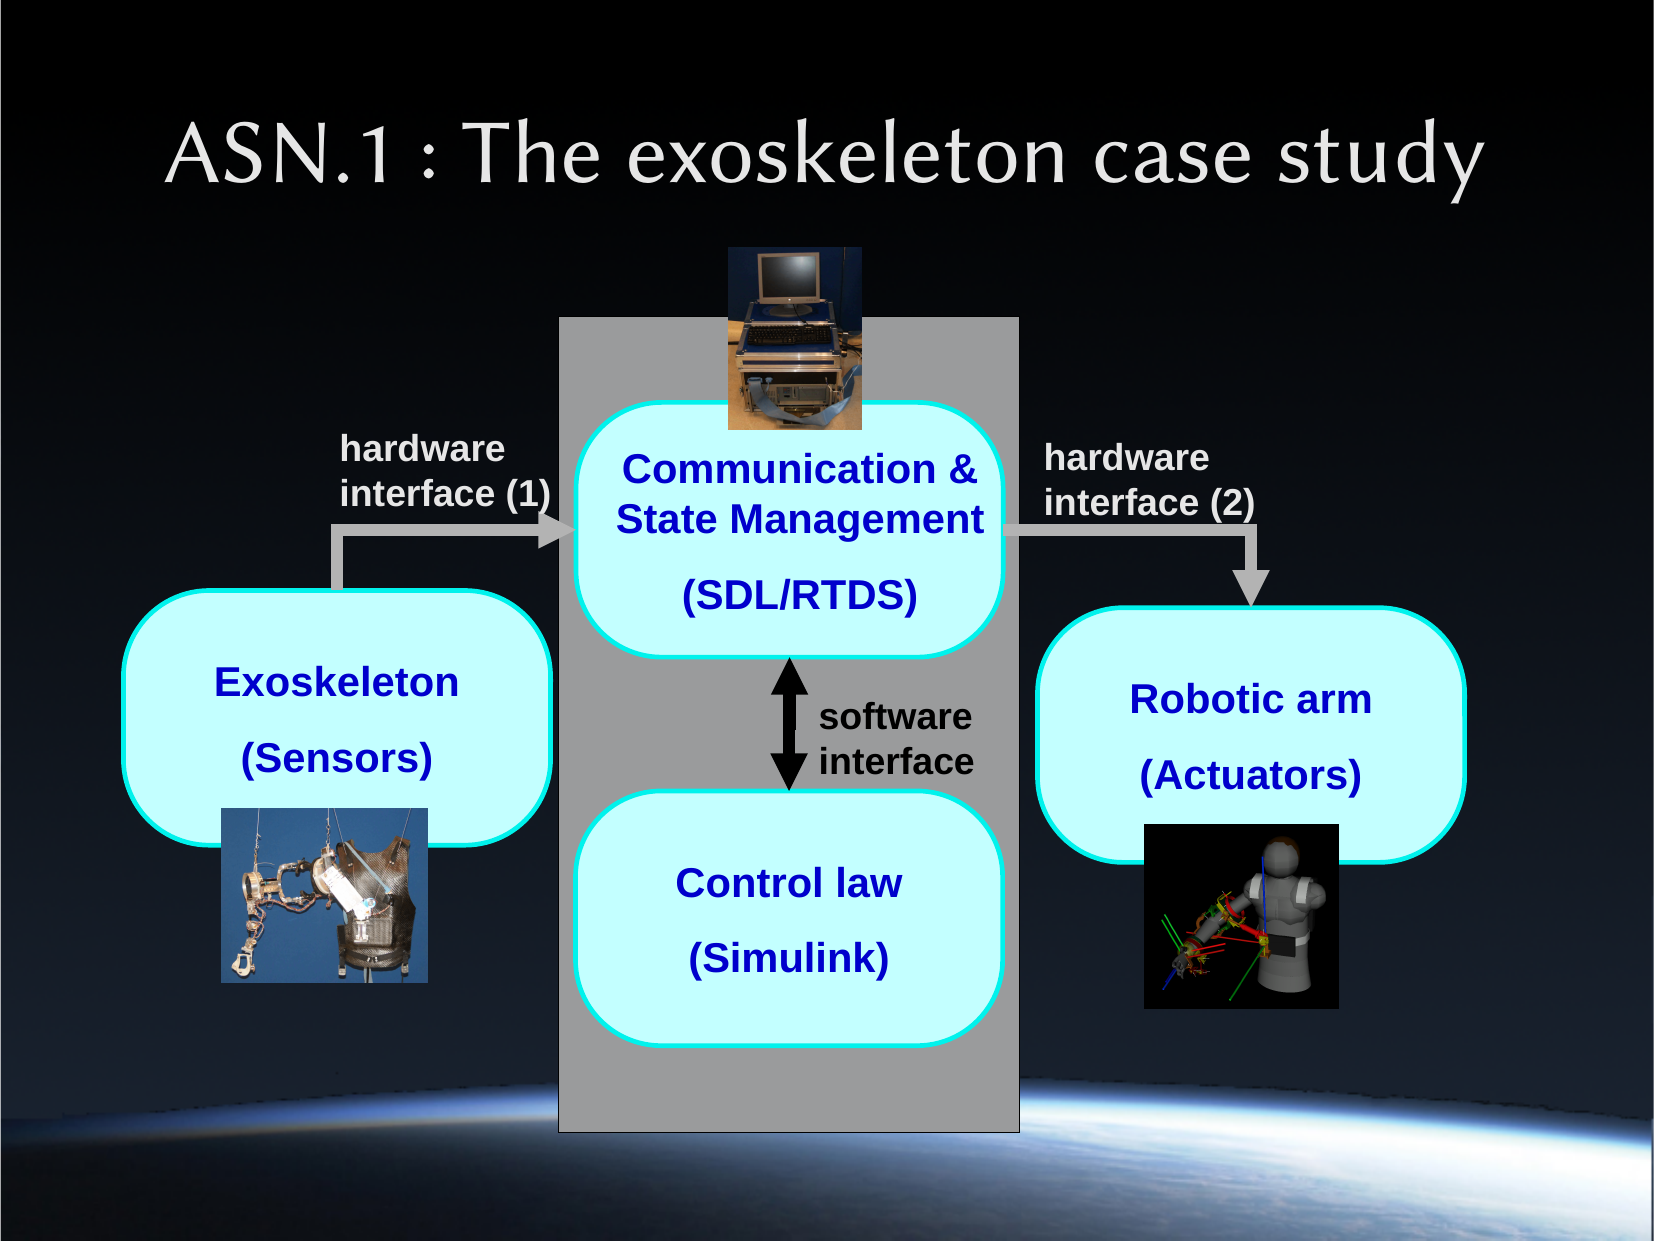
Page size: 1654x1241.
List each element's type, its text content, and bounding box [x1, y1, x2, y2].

text_box software interface [768, 683, 990, 790]
text_box [862, 316, 1020, 445]
text_box Exoskeleton (Sensors) [123, 590, 551, 846]
text_box hardware interface (1) [289, 416, 567, 522]
text_box Robotic arm (Actuators) [1037, 607, 1465, 863]
text_box Communication & State Management (SDL/RTDS) [576, 402, 1004, 658]
text_box [558, 531, 1020, 1133]
title ASN.1 : The exoskeleton case study [82, 49, 1571, 257]
text_box [558, 316, 728, 529]
picture [0, 0, 1654, 1241]
text_box hardware interface (2) [993, 425, 1271, 531]
text_box Control law (Simulink) [575, 790, 1003, 1046]
